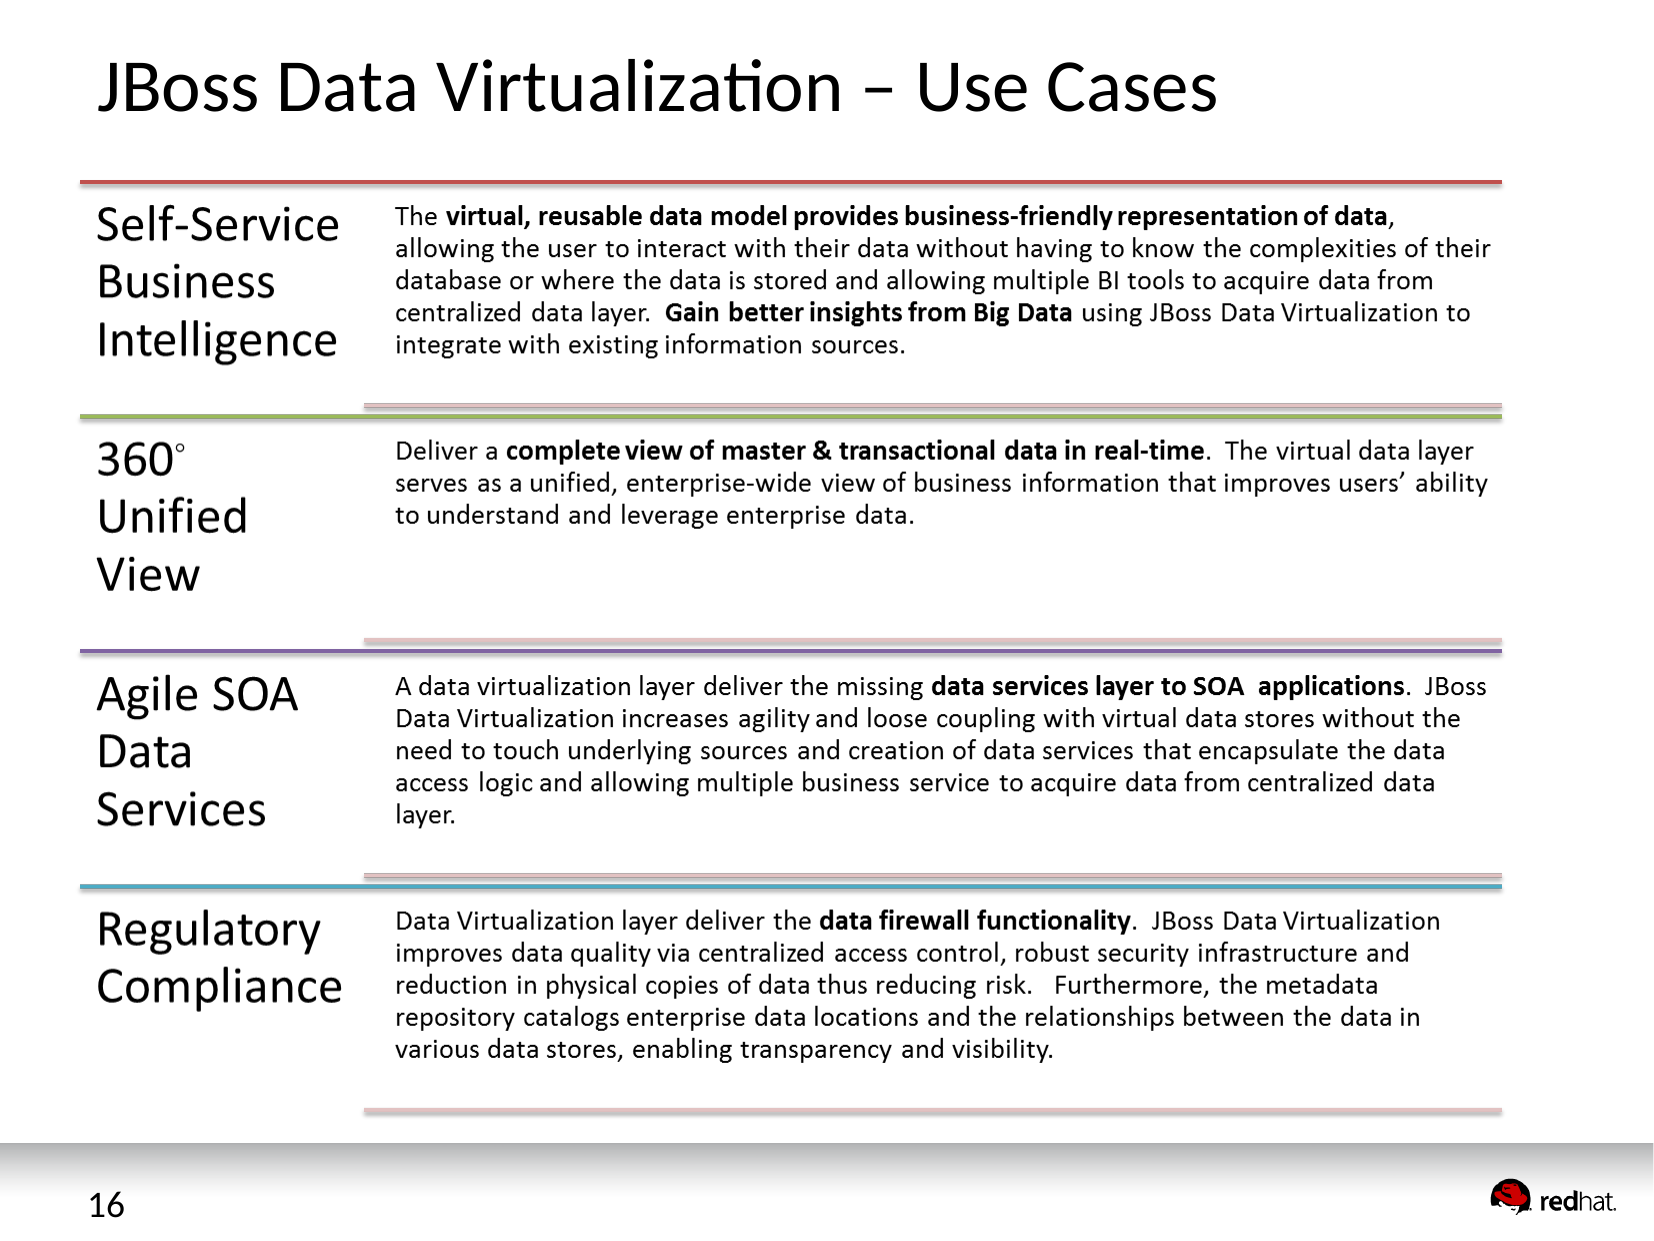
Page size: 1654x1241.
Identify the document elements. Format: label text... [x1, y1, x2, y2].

title JBoss Data Virtualization – Use Cases [82, 37, 1571, 225]
picture [63, 174, 1516, 1122]
picture [0, 1143, 1654, 1241]
